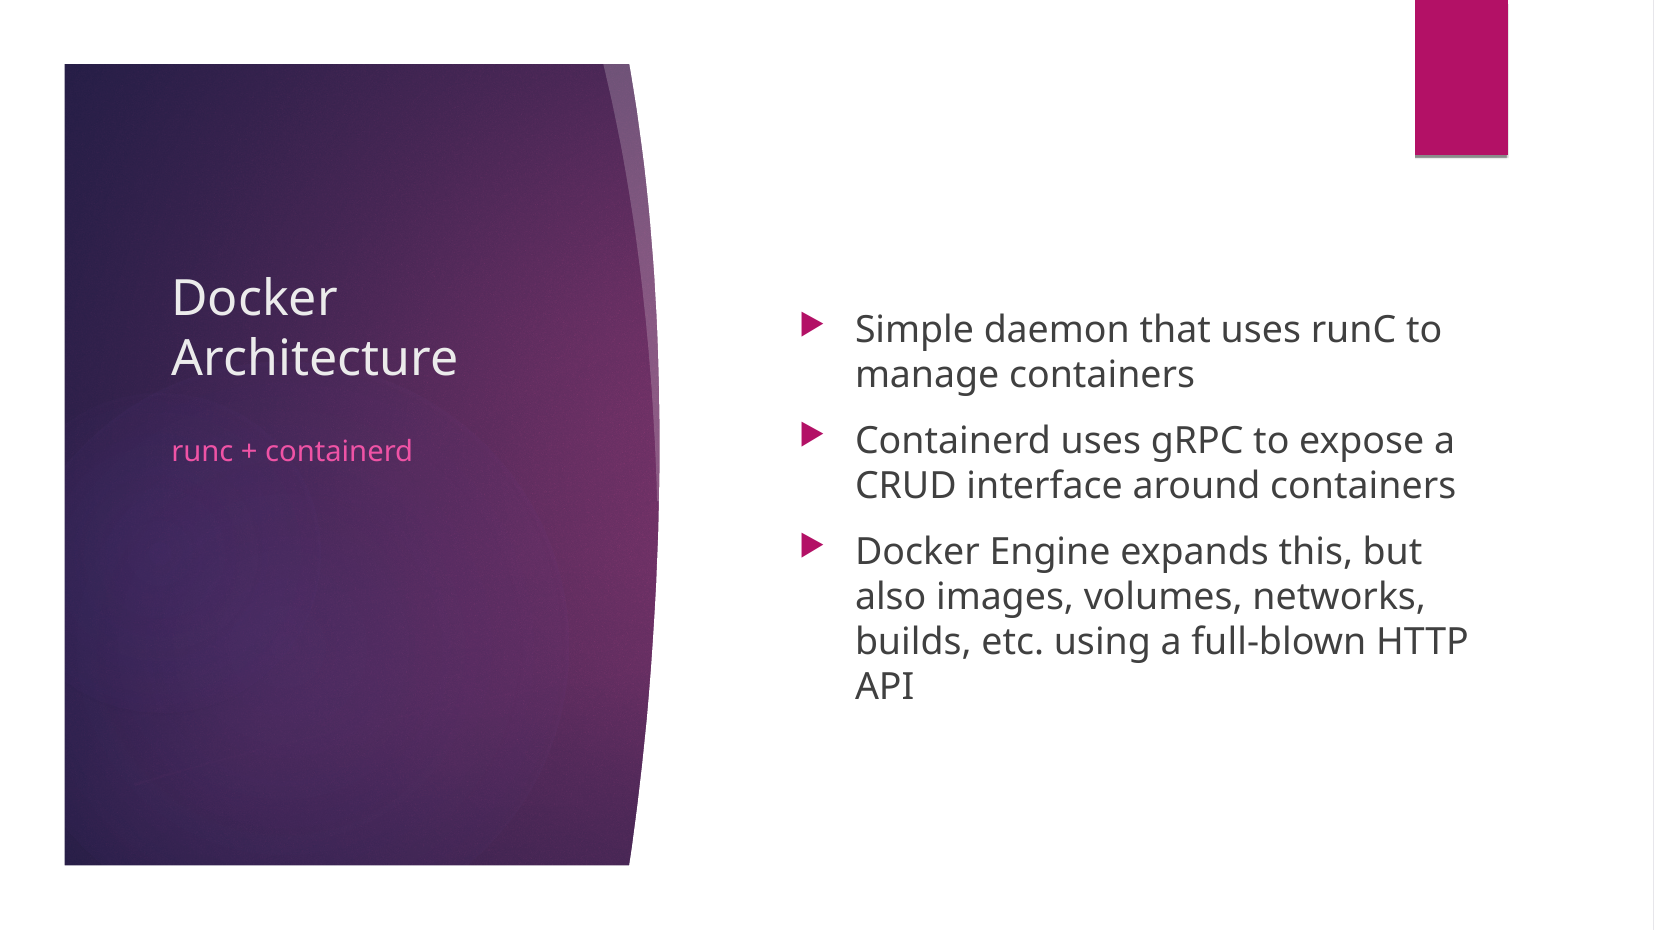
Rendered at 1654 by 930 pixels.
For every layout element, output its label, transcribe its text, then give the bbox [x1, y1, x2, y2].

picture [65, 64, 658, 865]
list runc + containerd [156, 424, 536, 817]
title Docker Architecture [156, 175, 593, 393]
list Simple daemon that uses runC to manage containers Containerd uses gRPC to expose a CRUD interface around containers Docker Engine expands this, but also images, volumes, networks, builds, etc. using a full-blown HTTP API [783, 196, 1488, 817]
